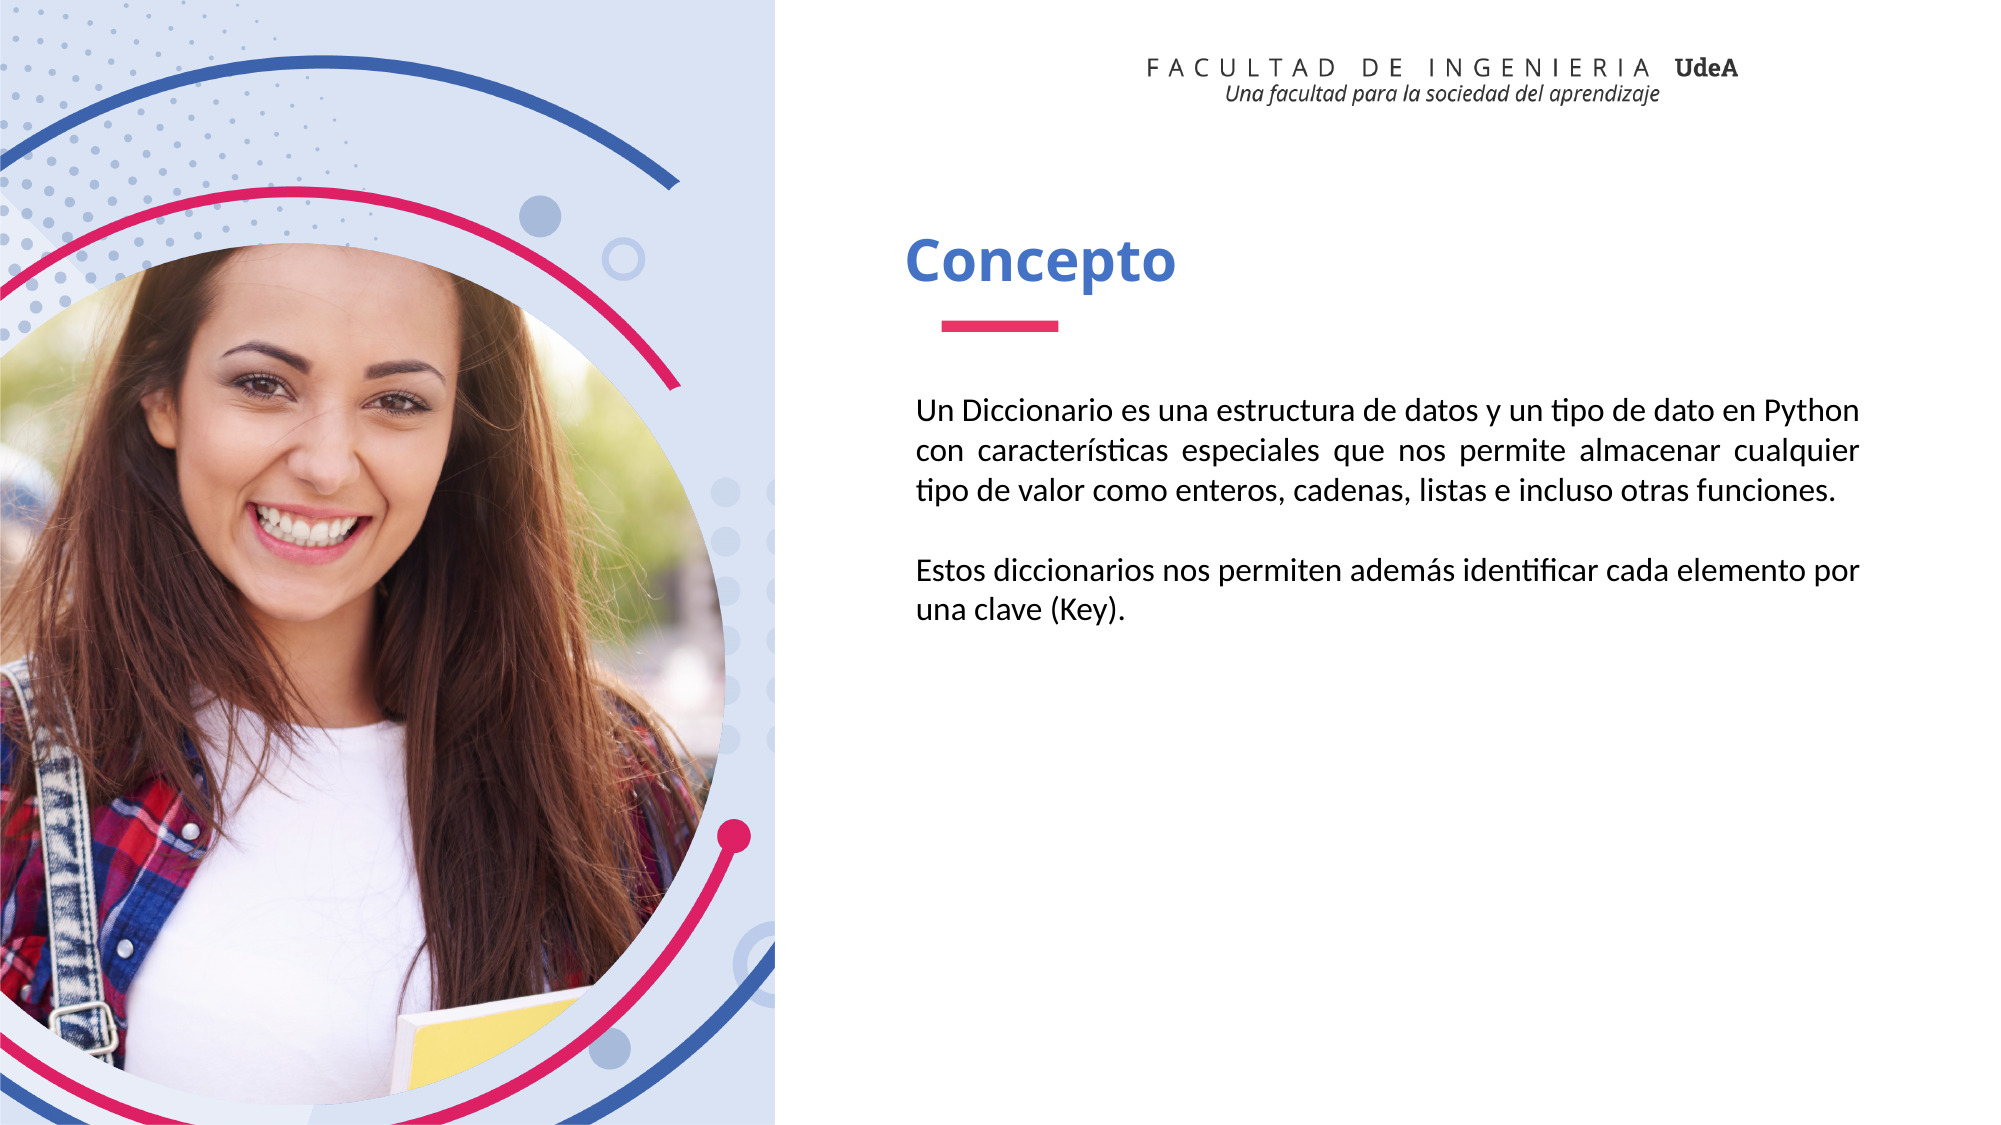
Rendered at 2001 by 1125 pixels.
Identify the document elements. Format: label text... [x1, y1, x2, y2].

text_box Concepto [889, 206, 1786, 318]
text_box Un Diccionario es una estructura de datos y un tipo de dato en Python con características especiales que nos permite almacenar cualquier tipo de valor como enteros, cadenas, listas e incluso otras funciones. Estos diccionarios nos permiten además identificar cada elemento por una clave (Key). [901, 380, 1877, 635]
picture [1148, 57, 1738, 106]
picture [0, 0, 775, 1125]
